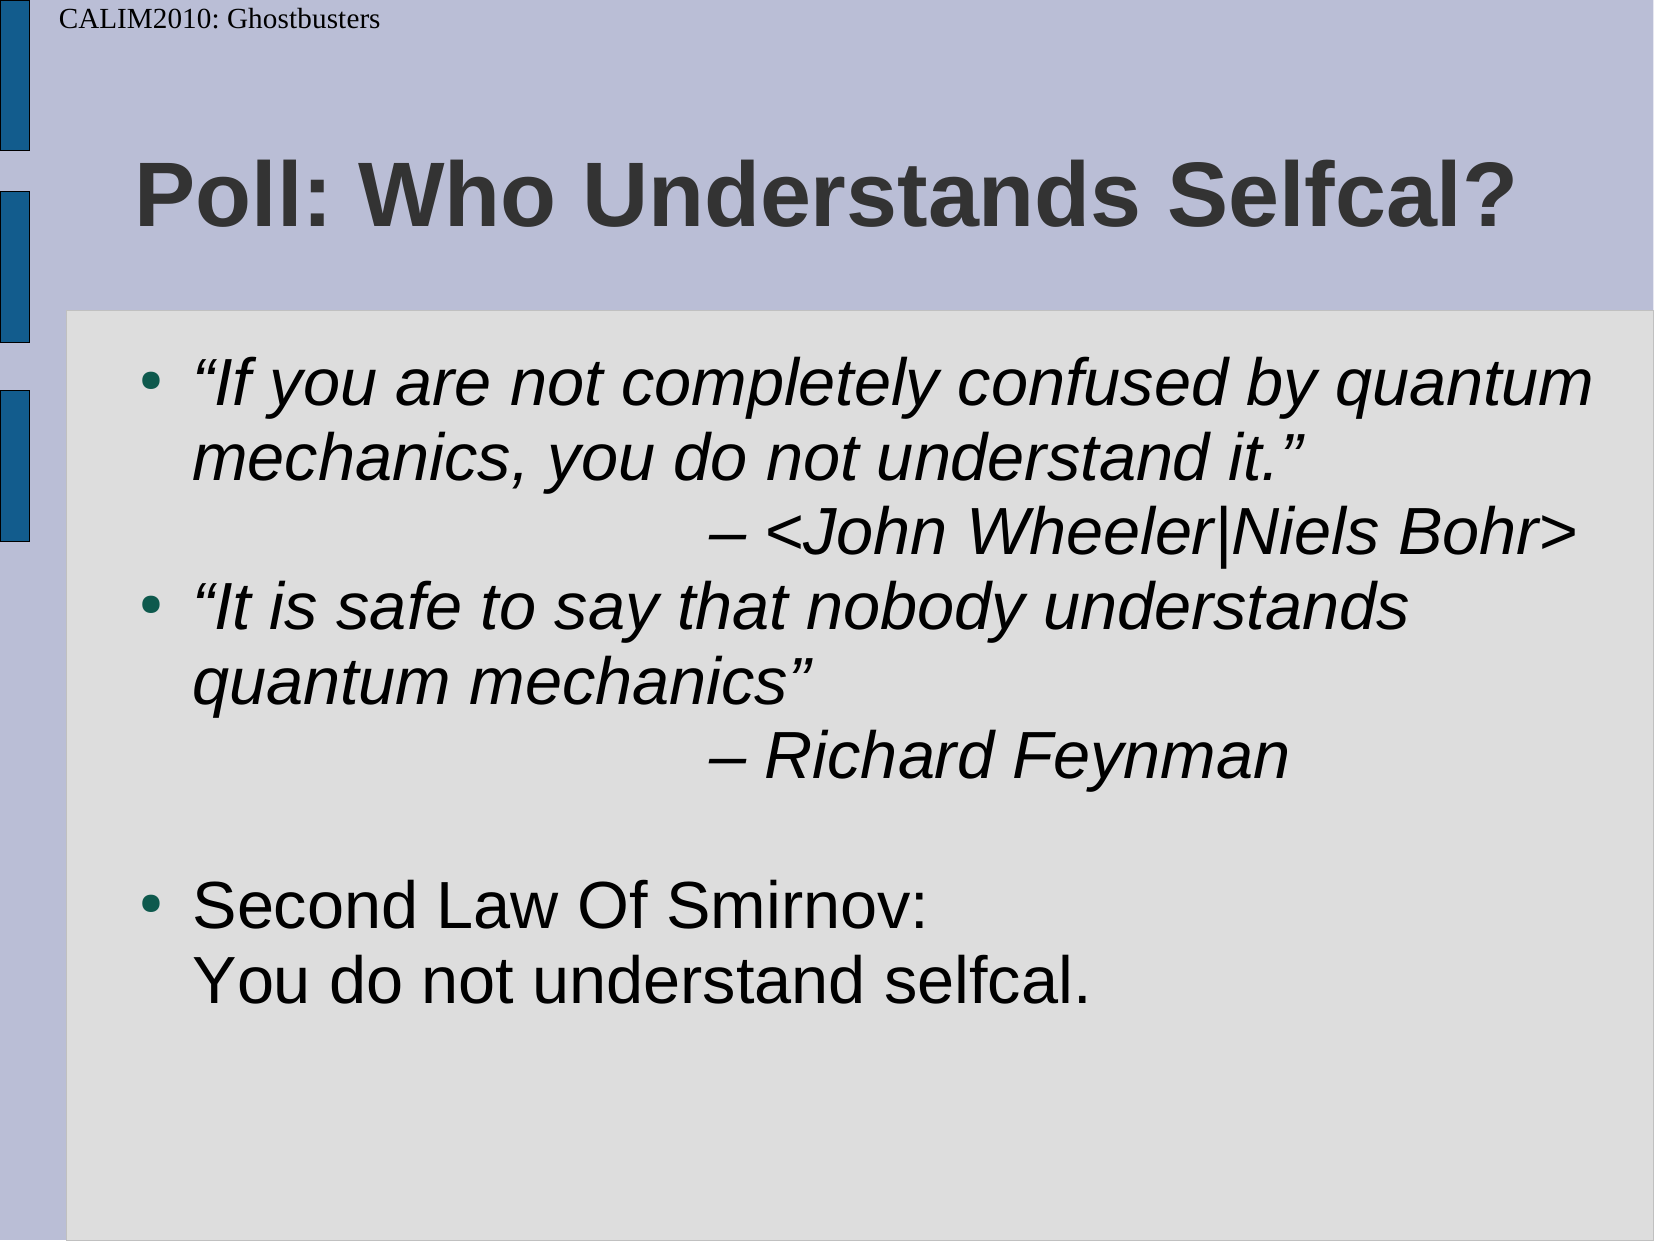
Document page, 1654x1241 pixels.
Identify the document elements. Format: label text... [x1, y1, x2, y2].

title Poll: Who Understands Selfcal? [121, 98, 1534, 291]
list “If you are not completely confused by quantum mechanics, you do not understand it.” – <John Wheeler|Niels Bohr> “It is safe to say that nobody understands quantum mechanics” – Richard Feynman Second Law Of Smirnov: You do not understand selfcal. [121, 344, 1625, 1149]
